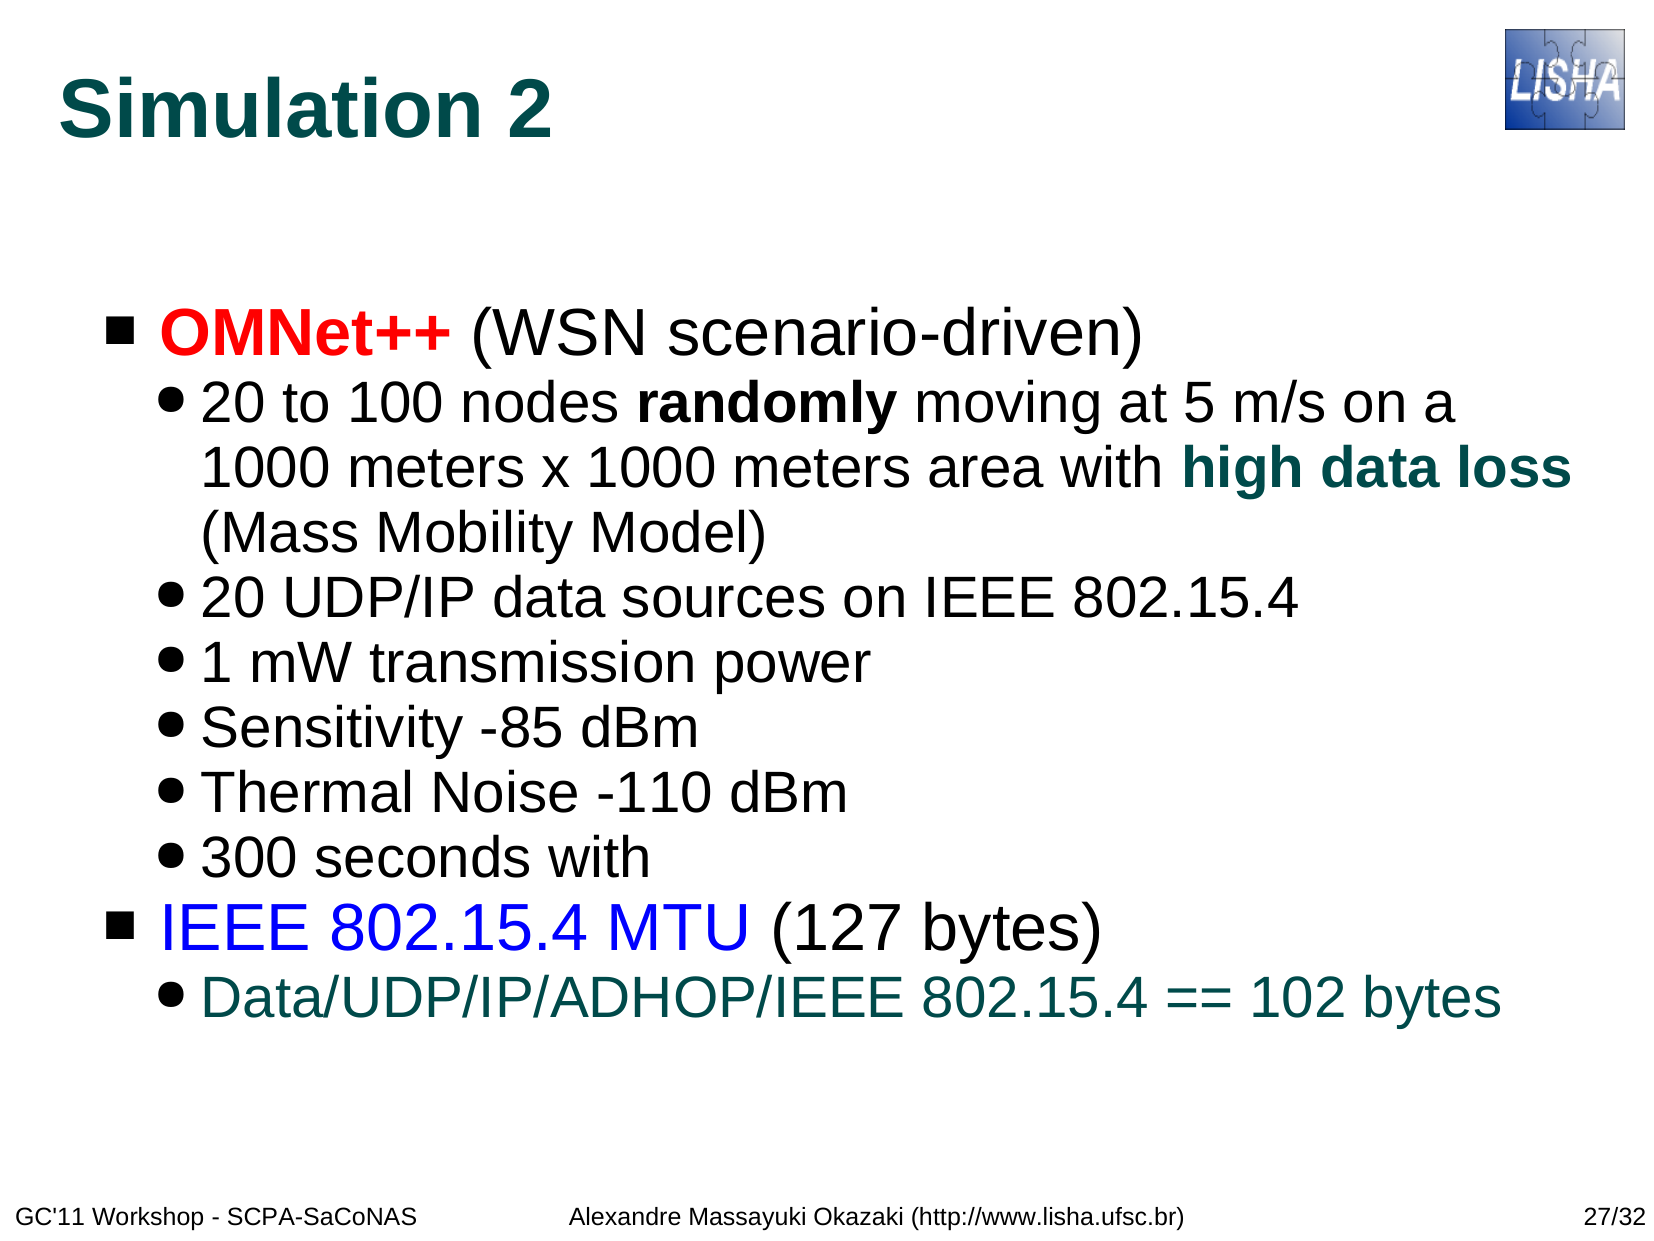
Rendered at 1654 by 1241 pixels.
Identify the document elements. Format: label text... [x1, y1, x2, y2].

picture [1595, 29, 1625, 130]
list OMNet++ (WSN scenario-driven) 20 to 100 nodes randomly moving at 5 m/s on a 1000 meters x 1000 meters area with high data loss (Mass Mobility Model) 20 UDP/IP data sources on IEEE 802.15.4 1 mW transmission power Sensitivity -85 dBm Thermal Noise -110 dBm 300 seconds with IEEE 802.15.4 MTU (127 bytes) Data/UDP/IP/ADHOP/IEEE 802.15.4 == 102 bytes [59, 295, 1595, 1182]
title Simulation 2 [58, 11, 1595, 219]
